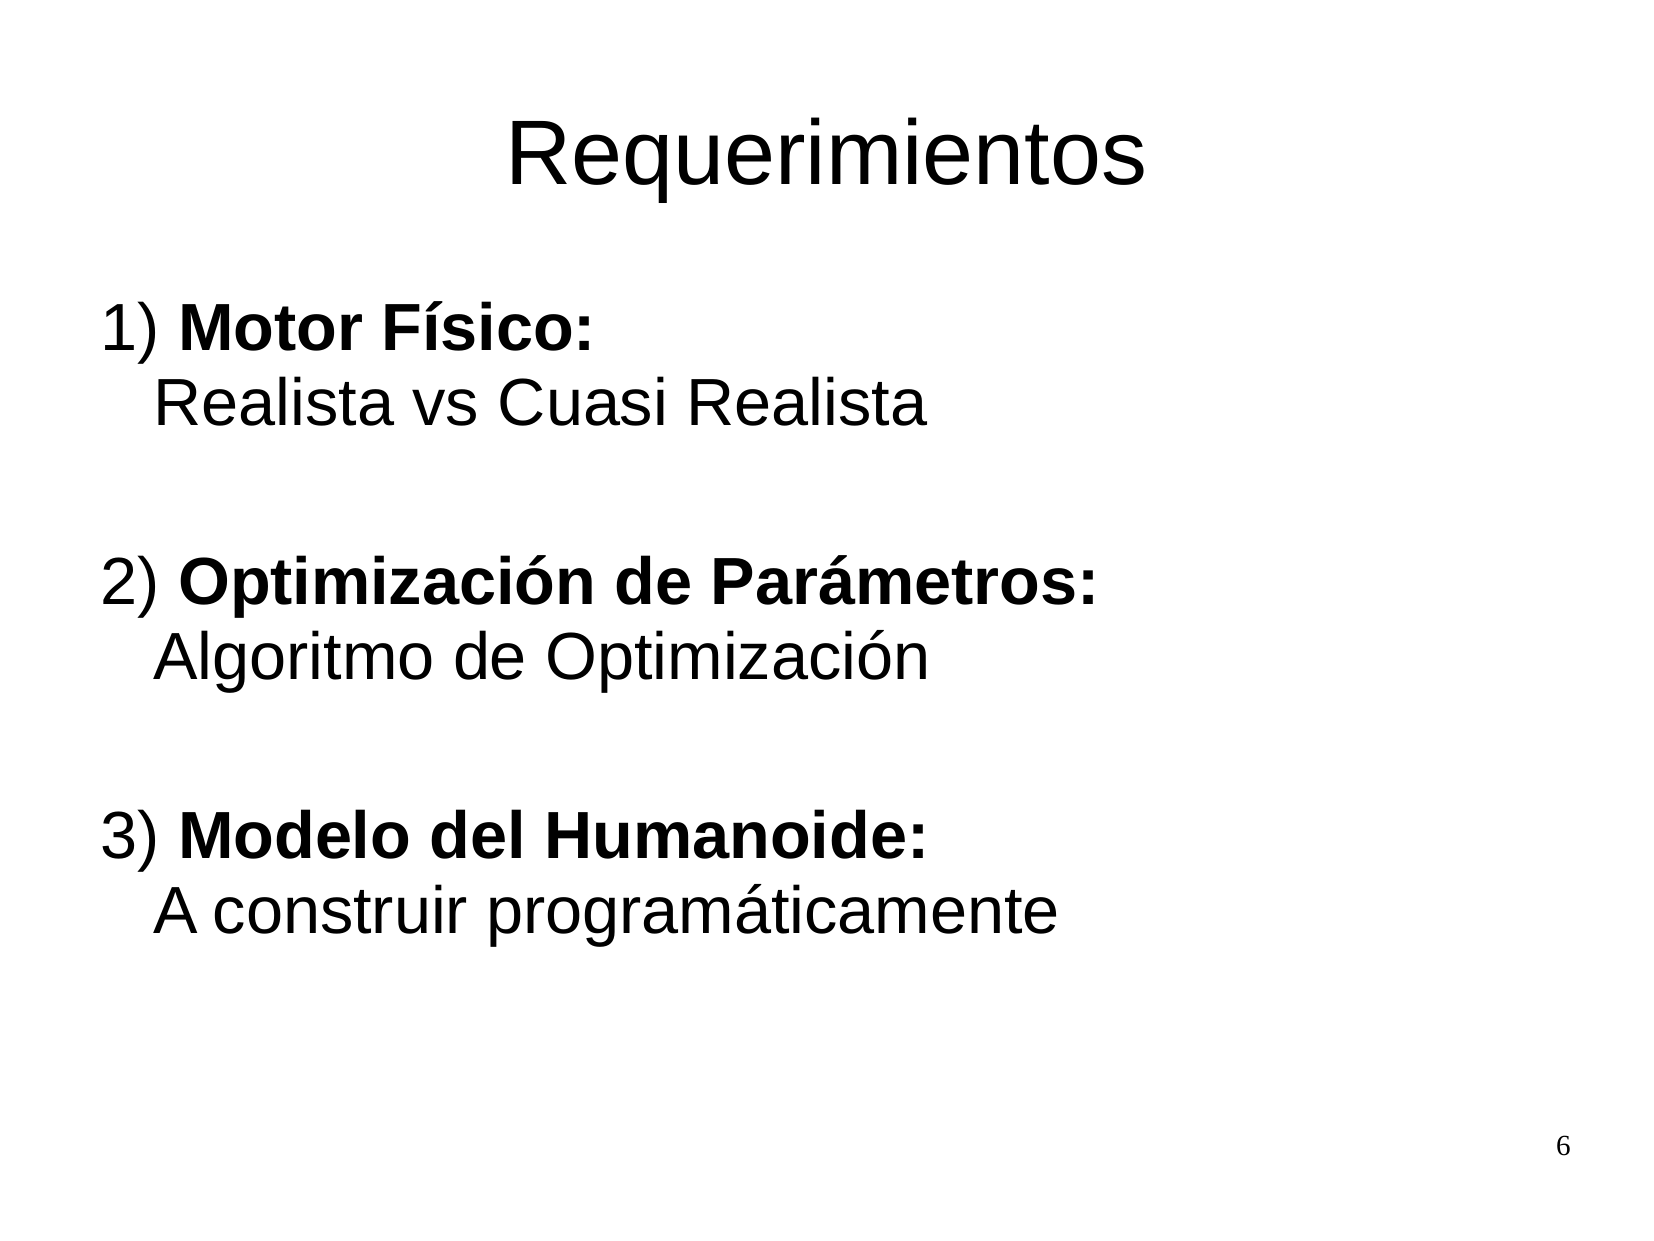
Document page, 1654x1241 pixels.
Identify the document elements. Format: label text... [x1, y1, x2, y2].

title Requerimientos [82, 49, 1571, 257]
list Motor Físico: Realista vs Cuasi Realista Optimización de Parámetros: Algoritmo de Optimización Modelo del Humanoide: A construir programáticamente [82, 290, 1571, 1010]
